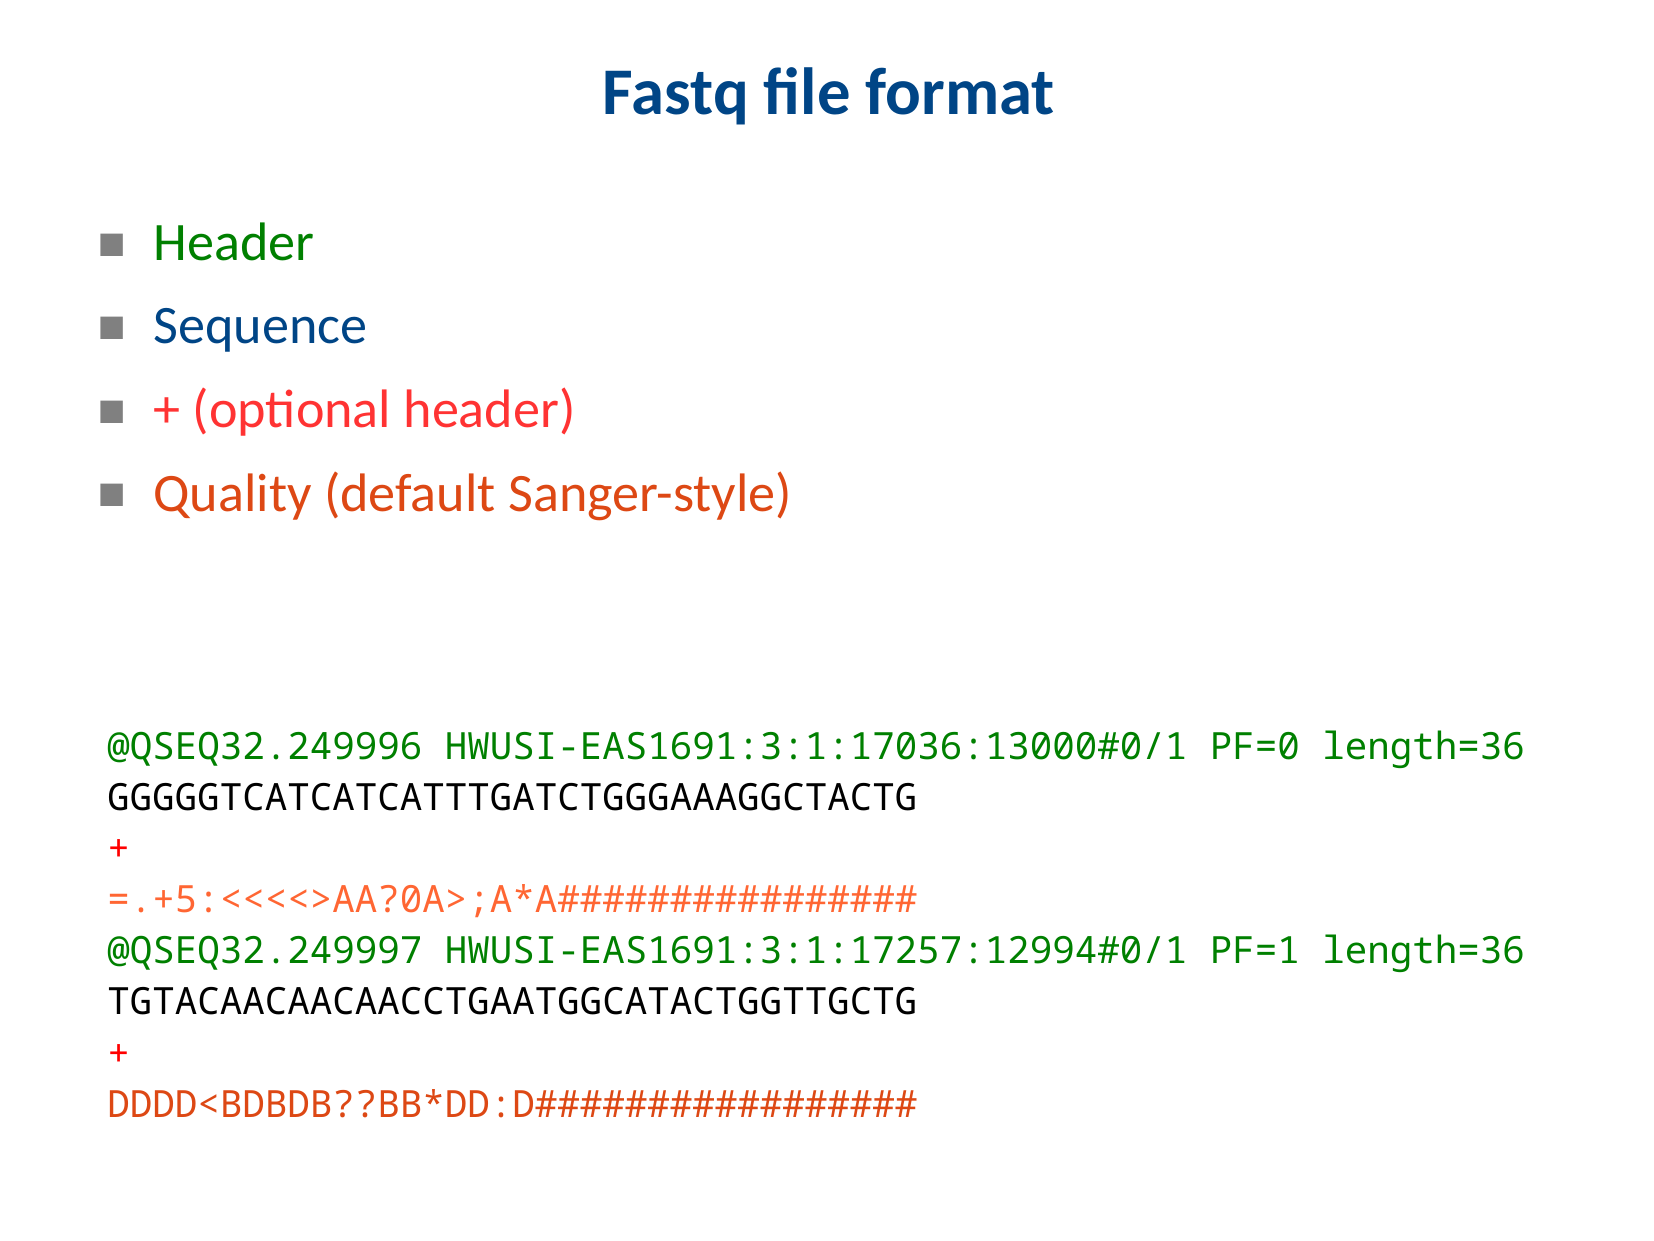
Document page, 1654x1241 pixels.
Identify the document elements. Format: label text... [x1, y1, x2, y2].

list Header Sequence + (optional header) Quality (default Sanger-style) [82, 219, 1571, 640]
text_box @QSEQ32.249996 HWUSI-EAS1691:3:1:17036:13000#0/1 PF=0 length=36 GGGGGTCATCATCATTTGATCTGGGAAAGGCTACTG + =.+5:<<<<>AA?0A>;A*A################ @QSEQ32.249997 HWUSI-EAS1691:3:1:17257:12994#0/1 PF=1 length=36 TGTACAACAACAACCTGAATGGCATACTGGTTGCTG + DDDD<BDBDB??BB*DD:D################# [36, 712, 1654, 1241]
title Fastq file format [85, 18, 1574, 177]
